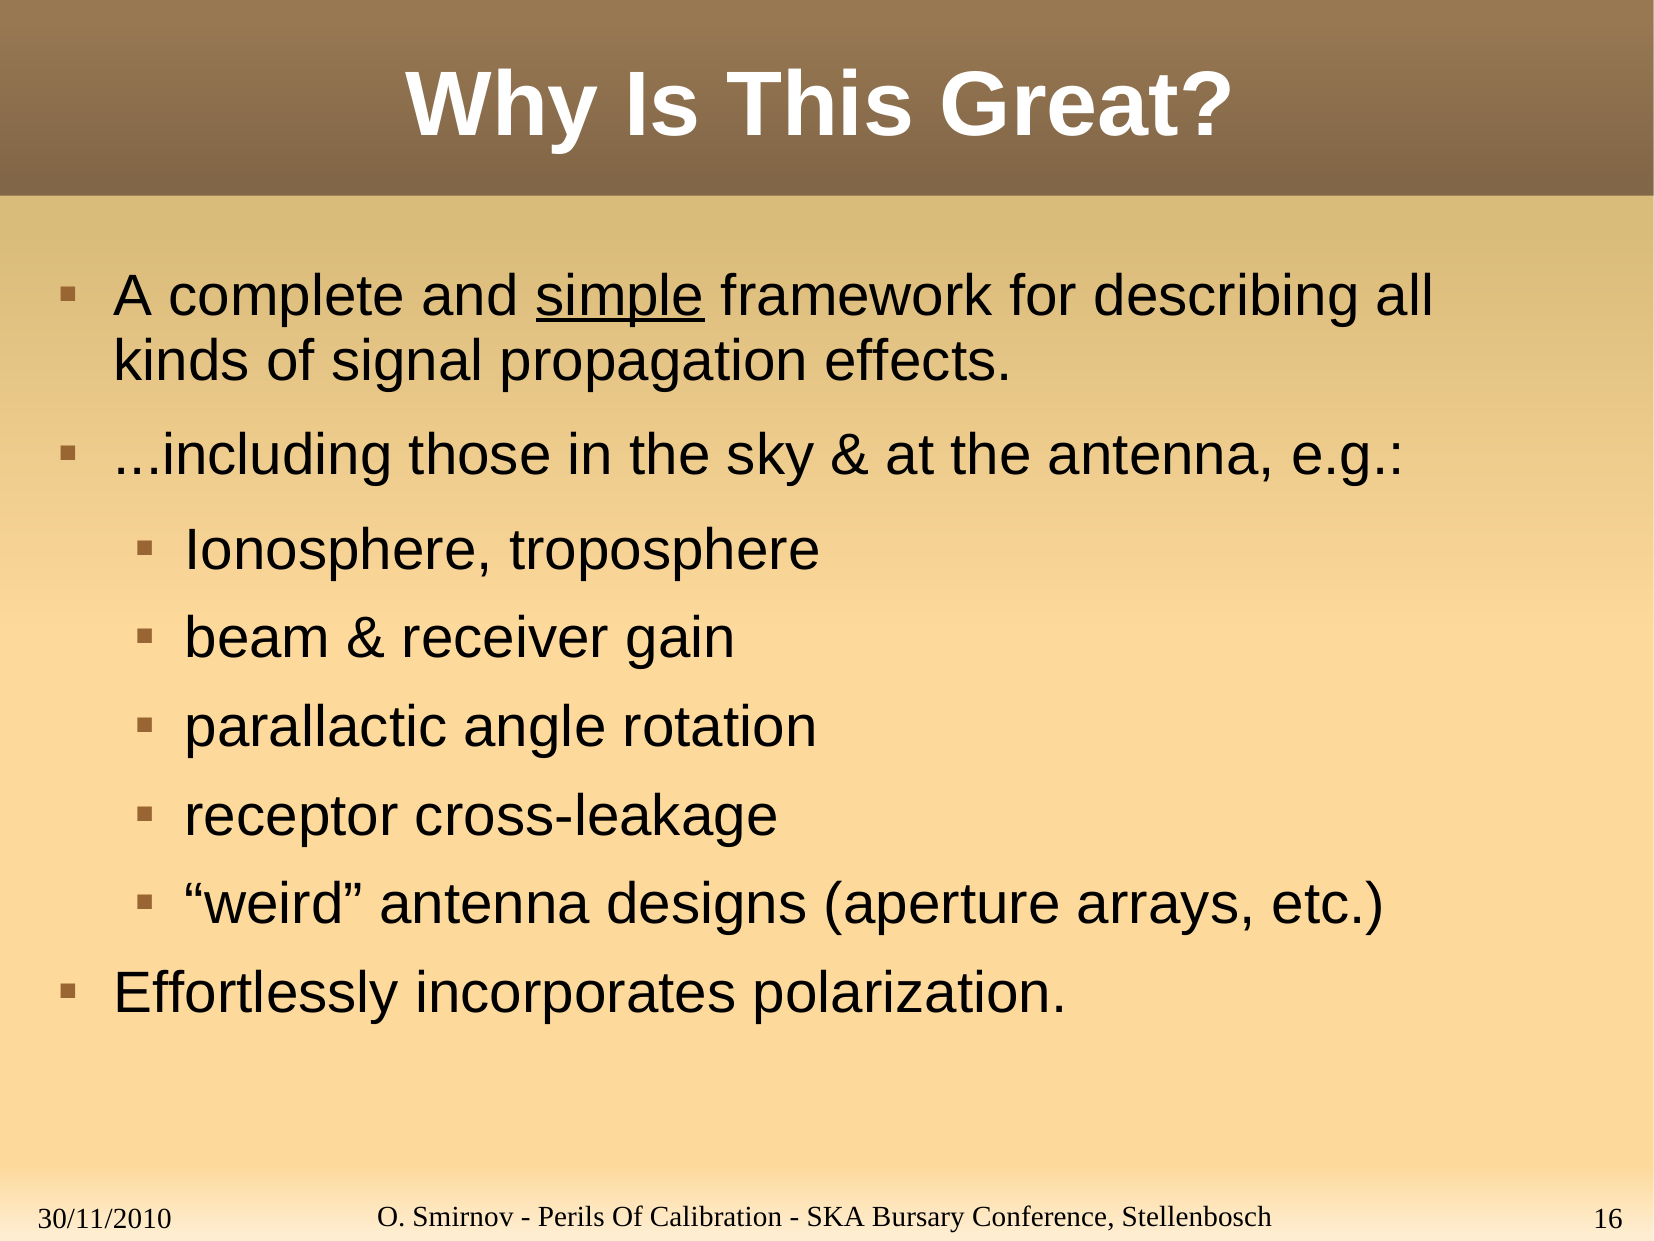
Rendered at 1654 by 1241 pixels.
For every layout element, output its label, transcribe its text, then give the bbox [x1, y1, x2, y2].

picture [0, 0, 1654, 1241]
list A complete and simple framework for describing all kinds of signal propagation effects. ...including those in the sky & at the antenna, e.g.: Ionosphere, troposphere beam & receiver gain parallactic angle rotation receptor cross-leakage “weird” antenna designs (aperture arrays, etc.) Effortlessly incorporates polarization. [42, 262, 1576, 1120]
title Why Is This Great? [76, 0, 1565, 208]
